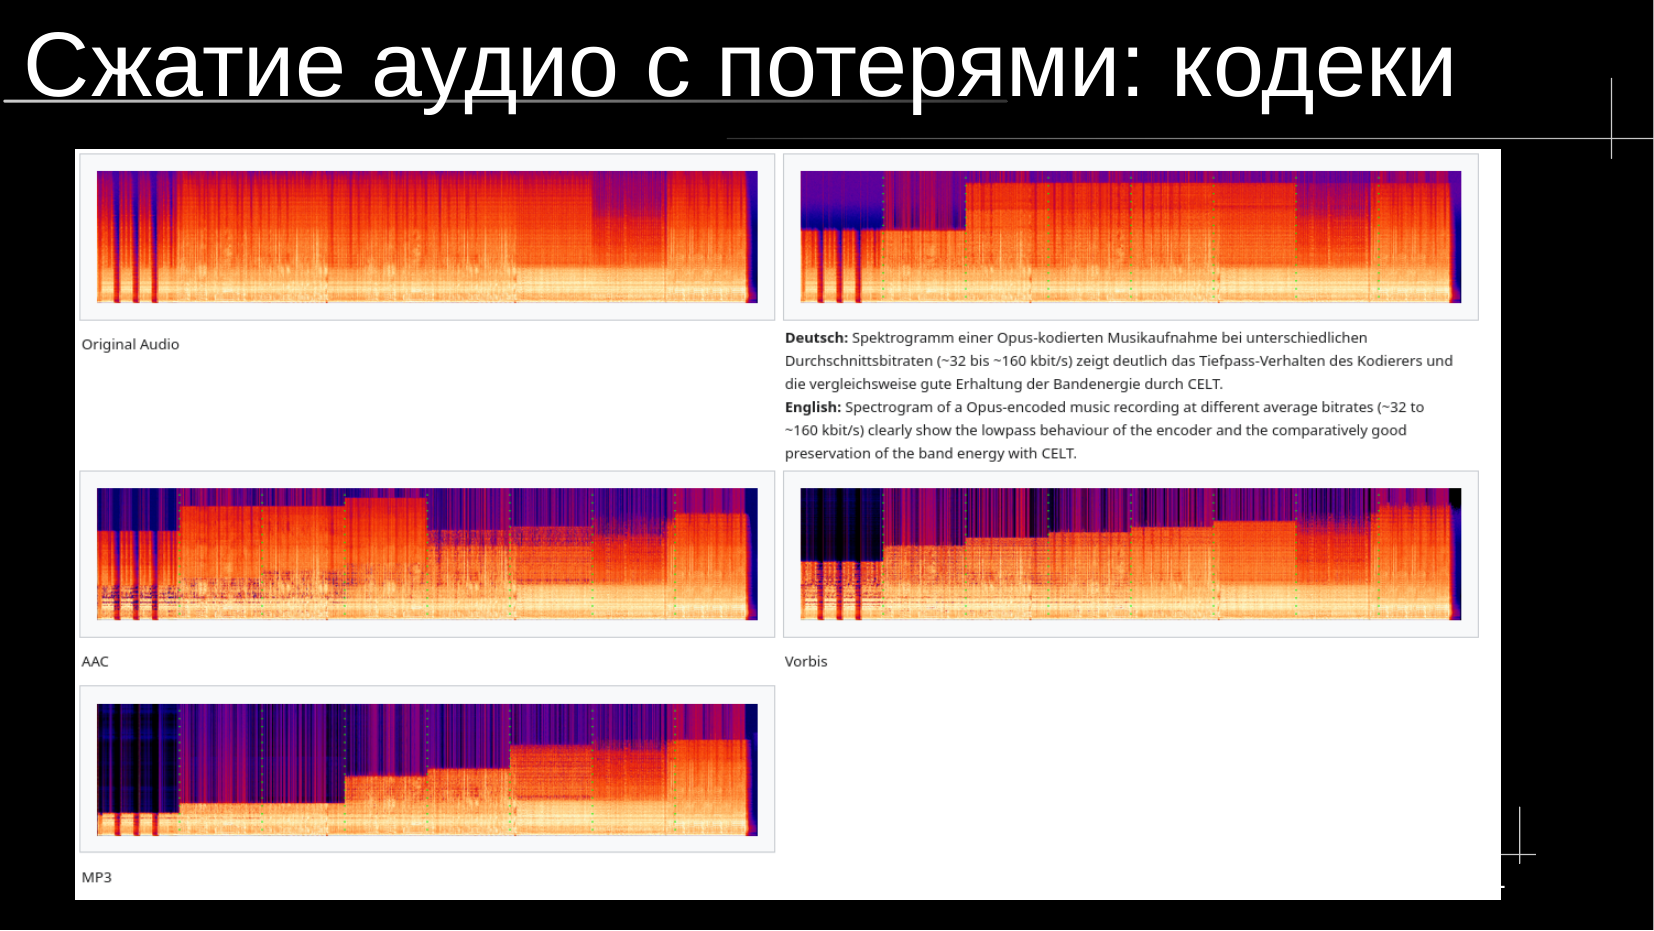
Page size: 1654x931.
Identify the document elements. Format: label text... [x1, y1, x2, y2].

picture [75, 149, 1501, 901]
title Сжатие аудио с потерями: кодеки [23, 11, 1589, 119]
